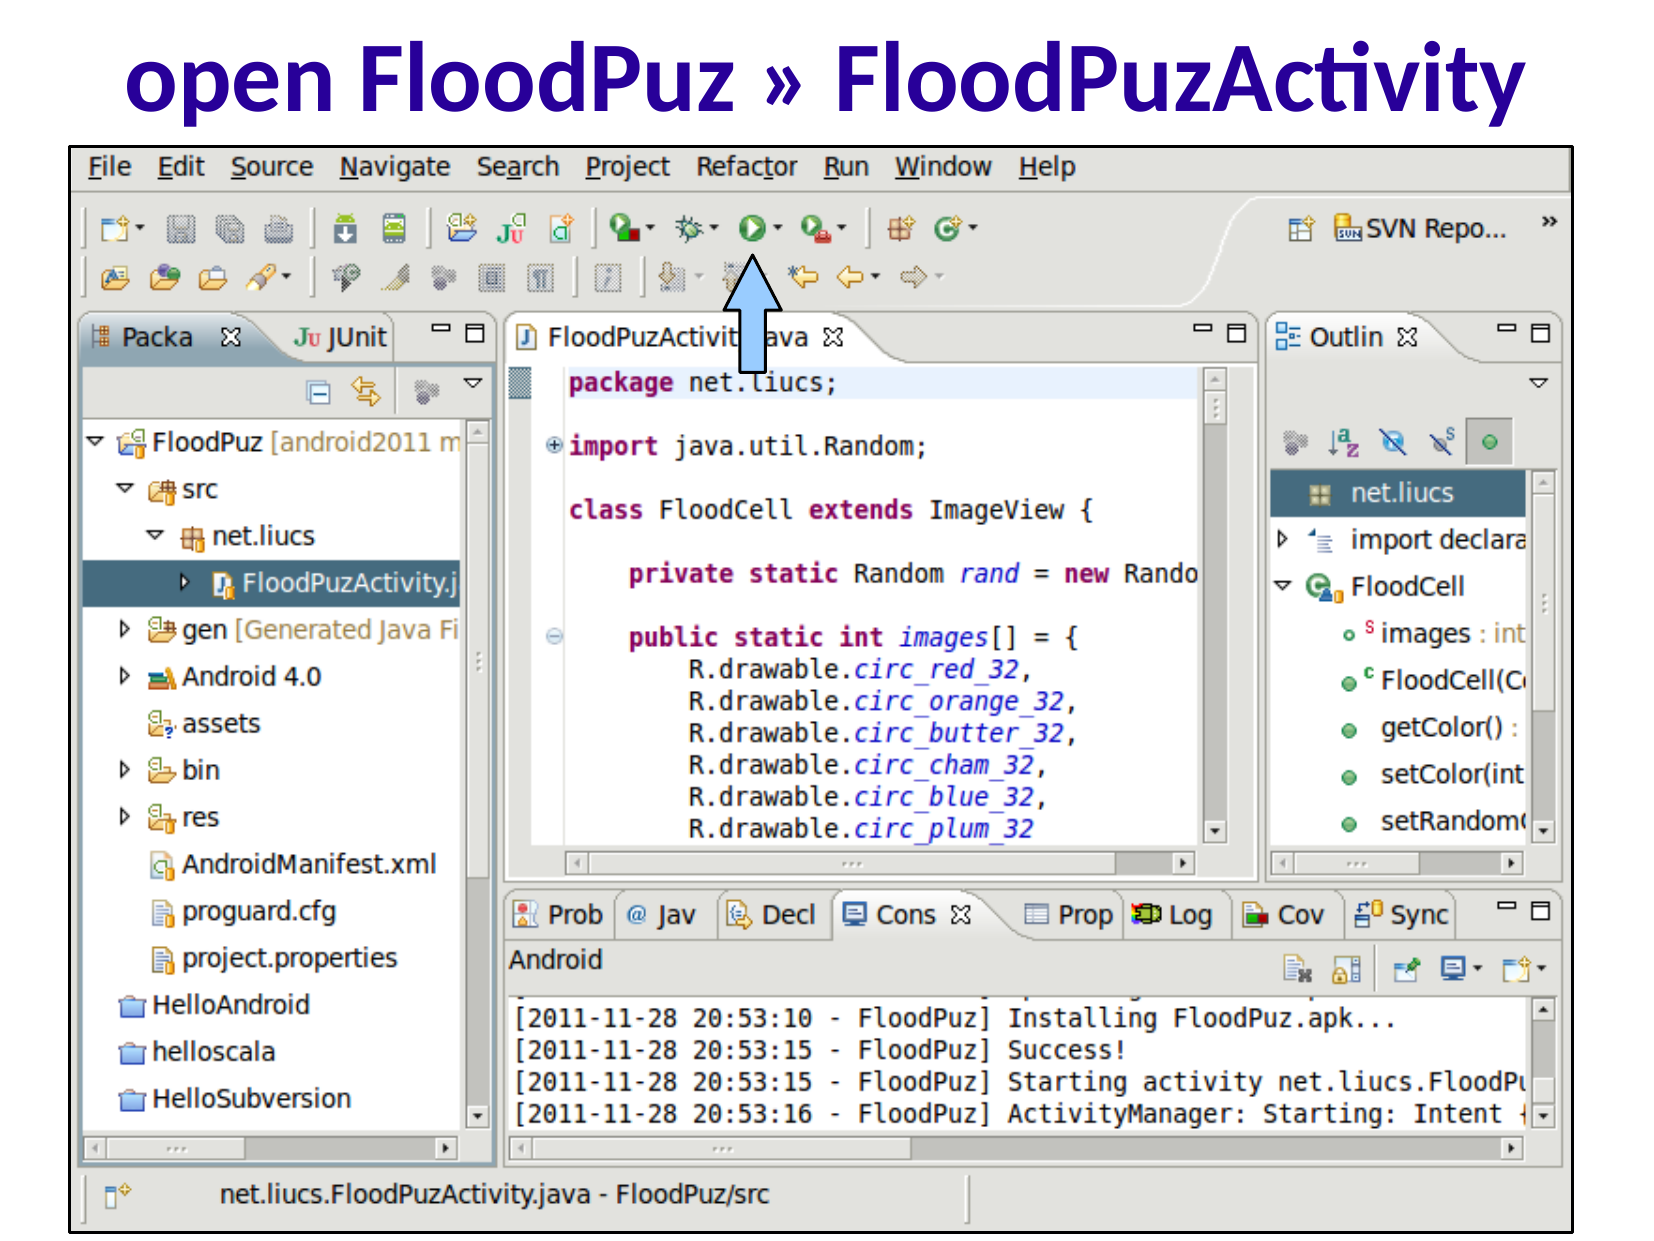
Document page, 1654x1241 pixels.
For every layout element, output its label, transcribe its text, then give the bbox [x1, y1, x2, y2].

text_box [723, 255, 782, 373]
title open FloodPuz » FloodPuzActivity [82, 25, 1571, 148]
picture [70, 148, 1571, 1232]
